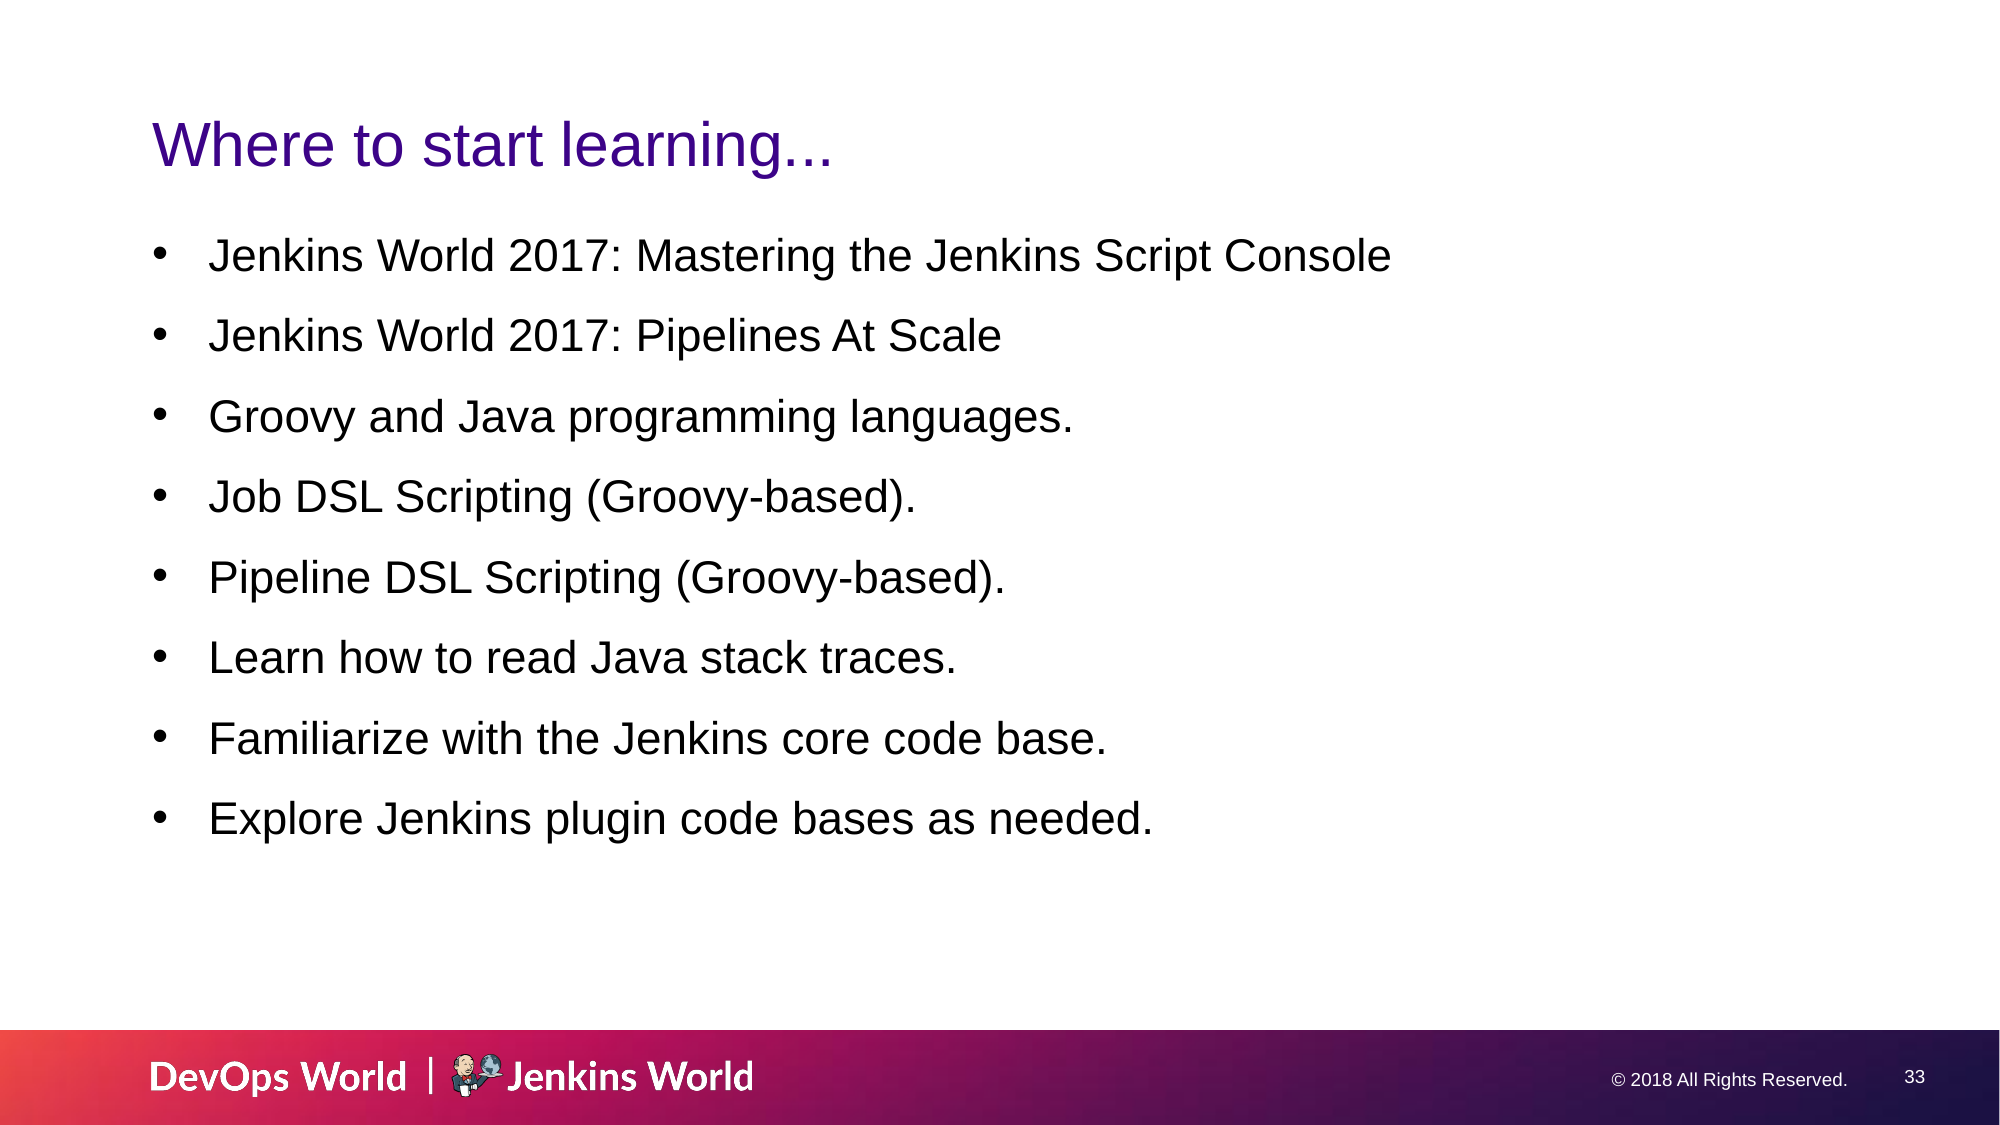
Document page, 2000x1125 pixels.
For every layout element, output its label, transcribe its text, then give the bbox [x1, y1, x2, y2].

list Jenkins World 2017: Mastering the Jenkins Script Console Jenkins World 2017: Pipelines At Scale Groovy and Java programming languages. Job DSL Scripting (Groovy-based). Pipeline DSL Scripting (Groovy-based). Learn how to read Java stack traces. Familiarize with the Jenkins core code base. Explore Jenkins plugin code bases as needed. [152, 225, 1848, 975]
title Where to start learning... [152, 60, 1848, 180]
picture [0, 1030, 2000, 1125]
